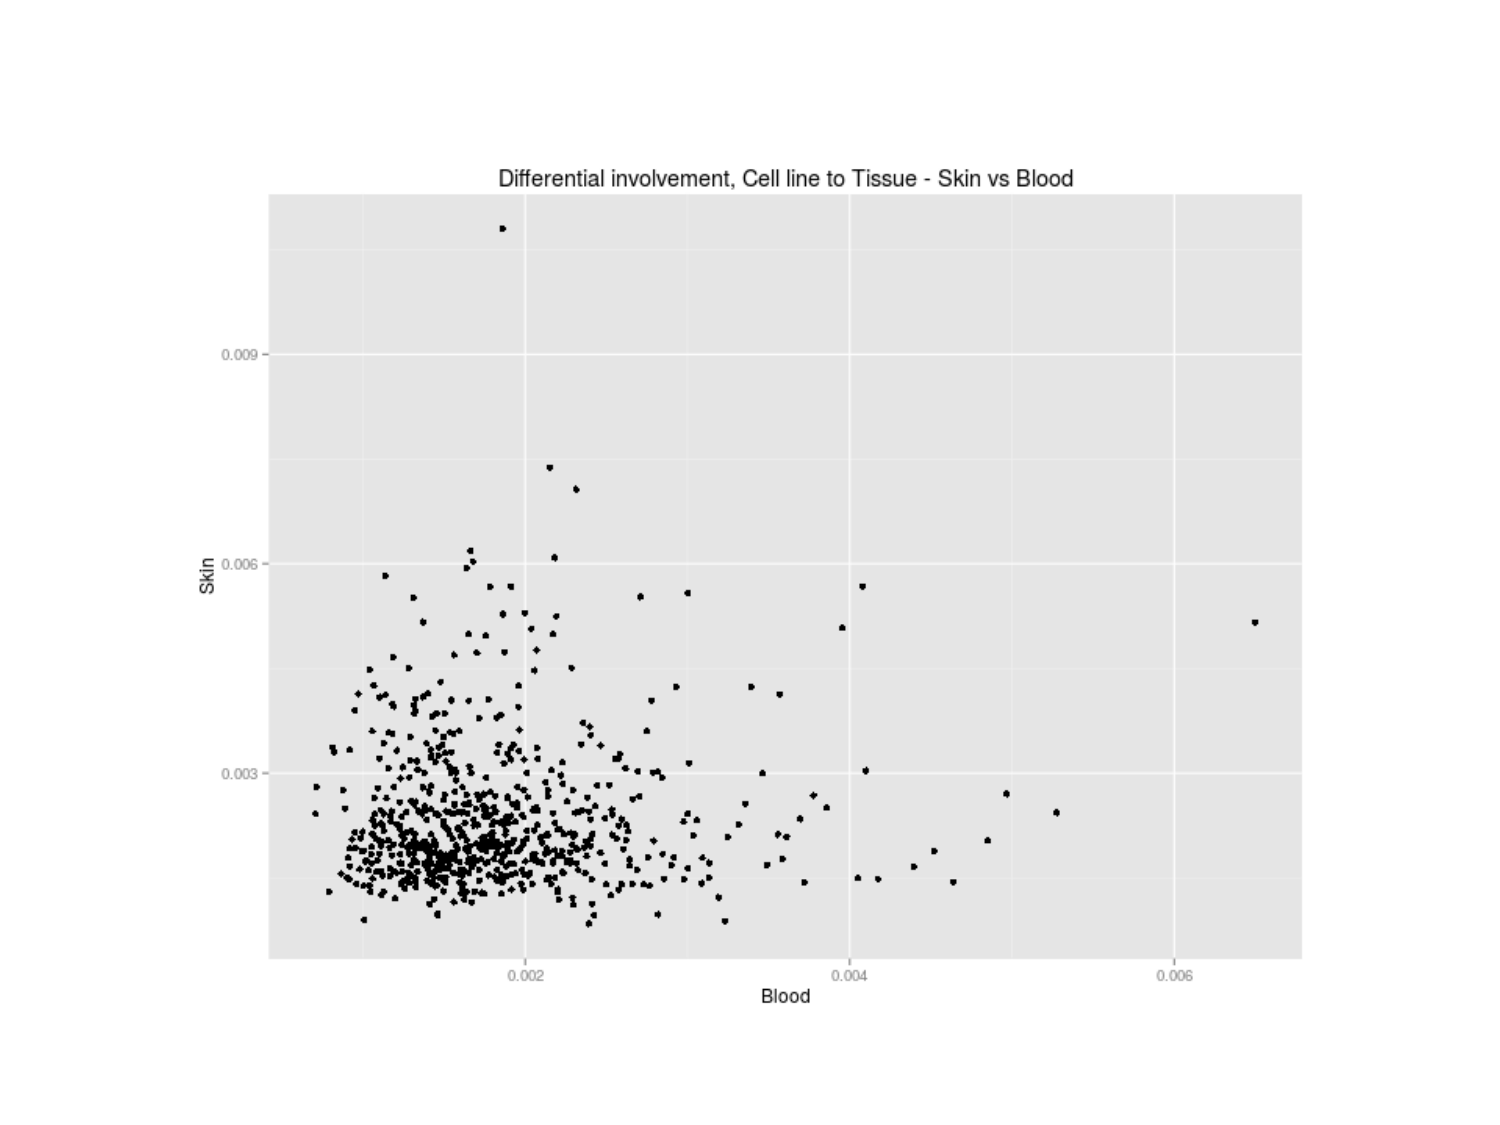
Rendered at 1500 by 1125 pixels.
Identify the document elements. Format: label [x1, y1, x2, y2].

picture [178, 132, 1332, 1025]
